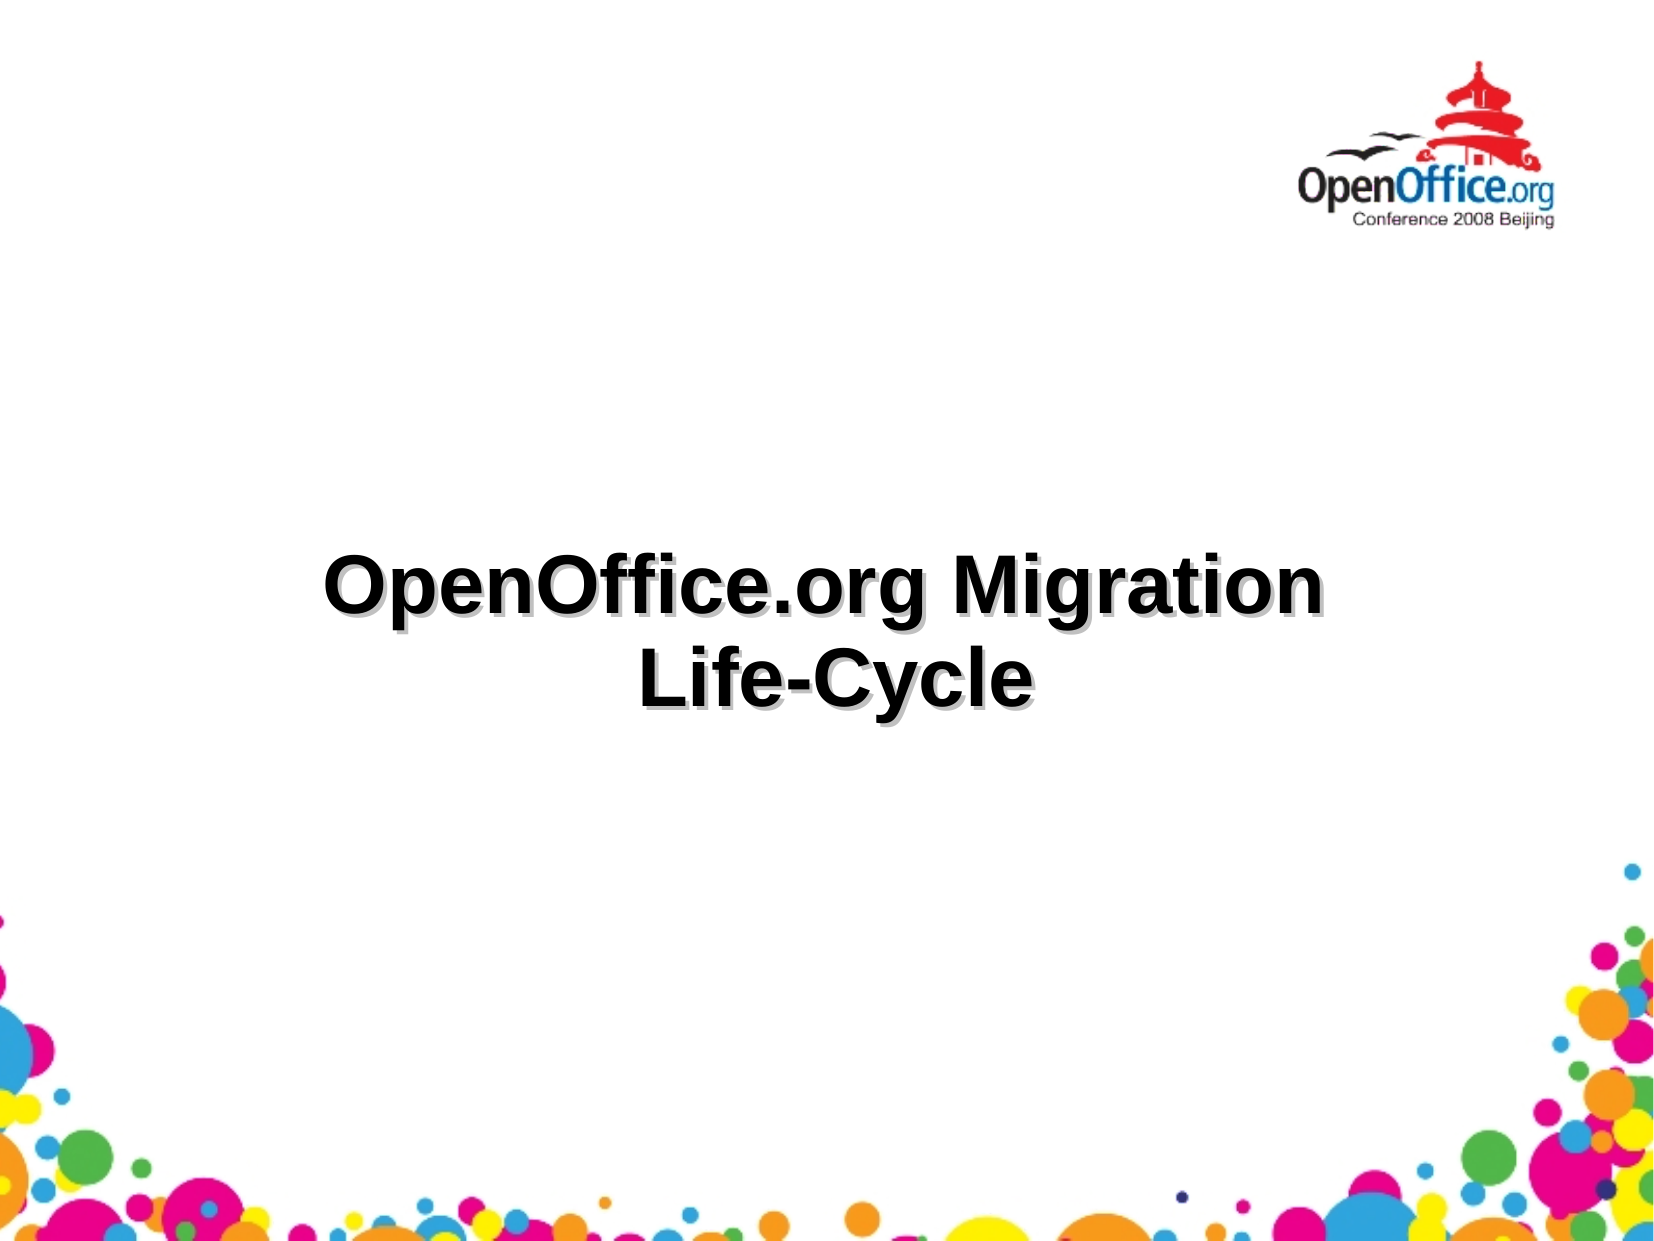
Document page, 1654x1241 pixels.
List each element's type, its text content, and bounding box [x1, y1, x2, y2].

text_box OpenOffice.org Migration Life-Cycle [291, 530, 1381, 732]
picture [0, 810, 1654, 1241]
picture [1285, 51, 1569, 250]
